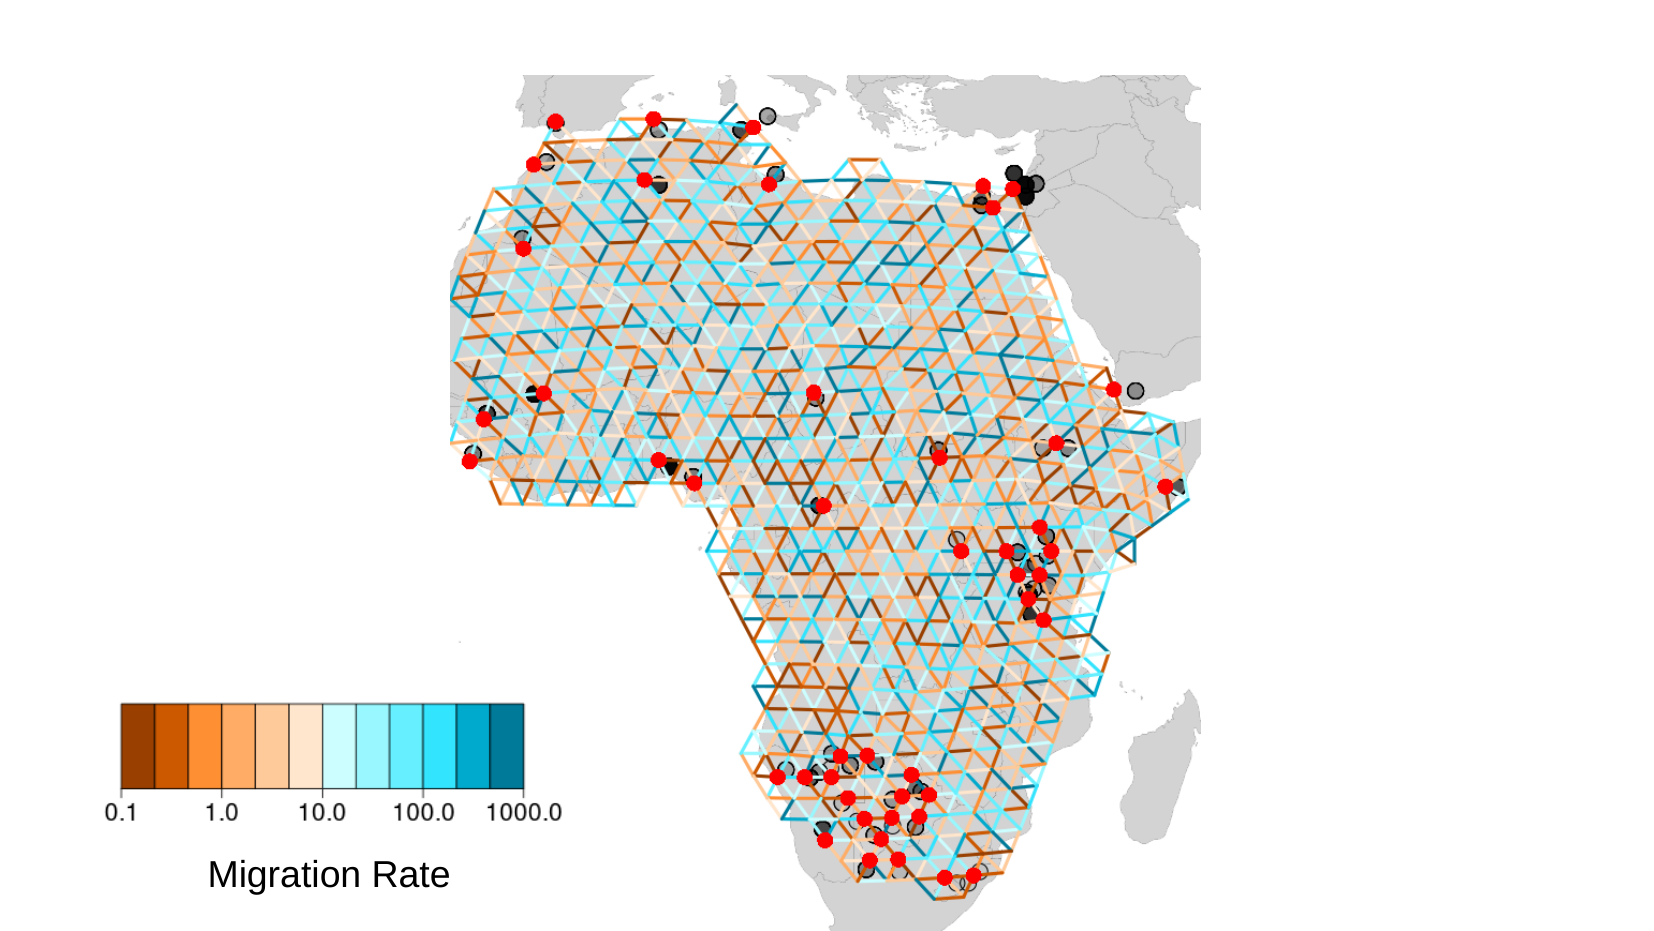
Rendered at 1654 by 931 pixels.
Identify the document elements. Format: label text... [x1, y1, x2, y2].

picture [45, 75, 1201, 931]
text_box Migration Rate [192, 846, 526, 931]
